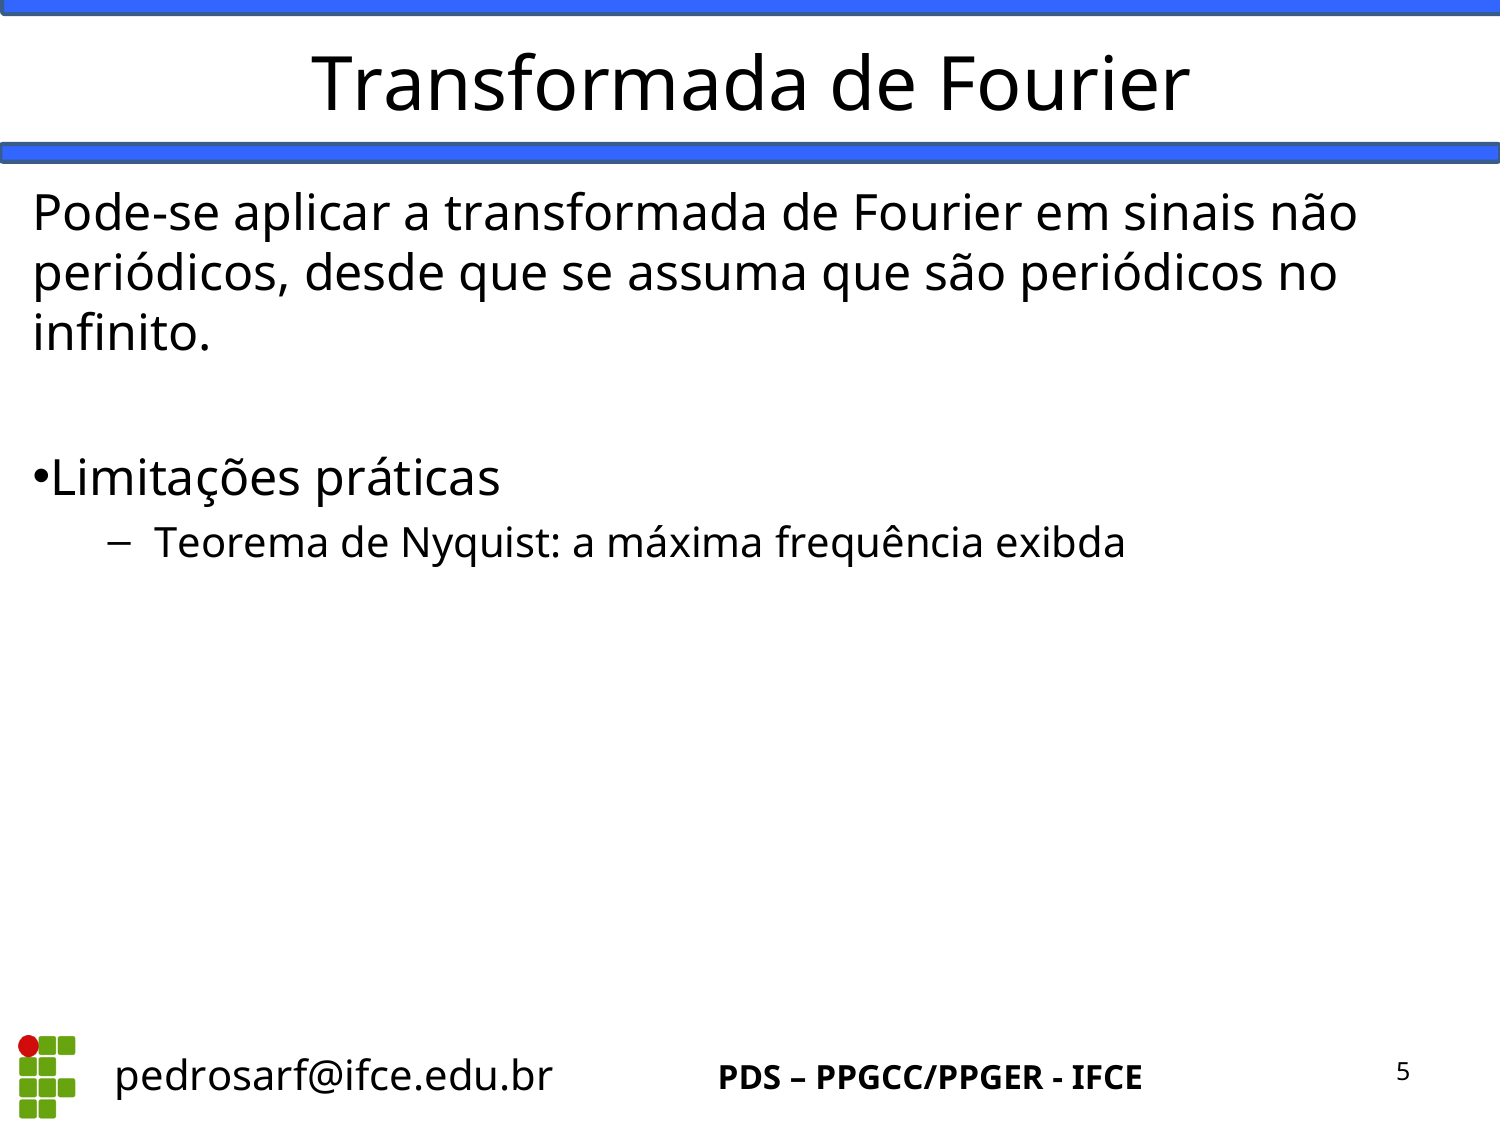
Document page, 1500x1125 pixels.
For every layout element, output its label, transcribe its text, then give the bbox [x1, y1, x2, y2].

text_box Pode-se aplicar a transformada de Fourier em sinais não periódicos, desde que se assuma que são periódicos no infinito. Limitações práticas Teorema de Nyquist: a máxima frequência exibda [17, 172, 1483, 1024]
text_box Transformada de Fourier [76, 26, 1427, 134]
picture [17, 1034, 77, 1120]
text_box <número> [1074, 1042, 1426, 1103]
